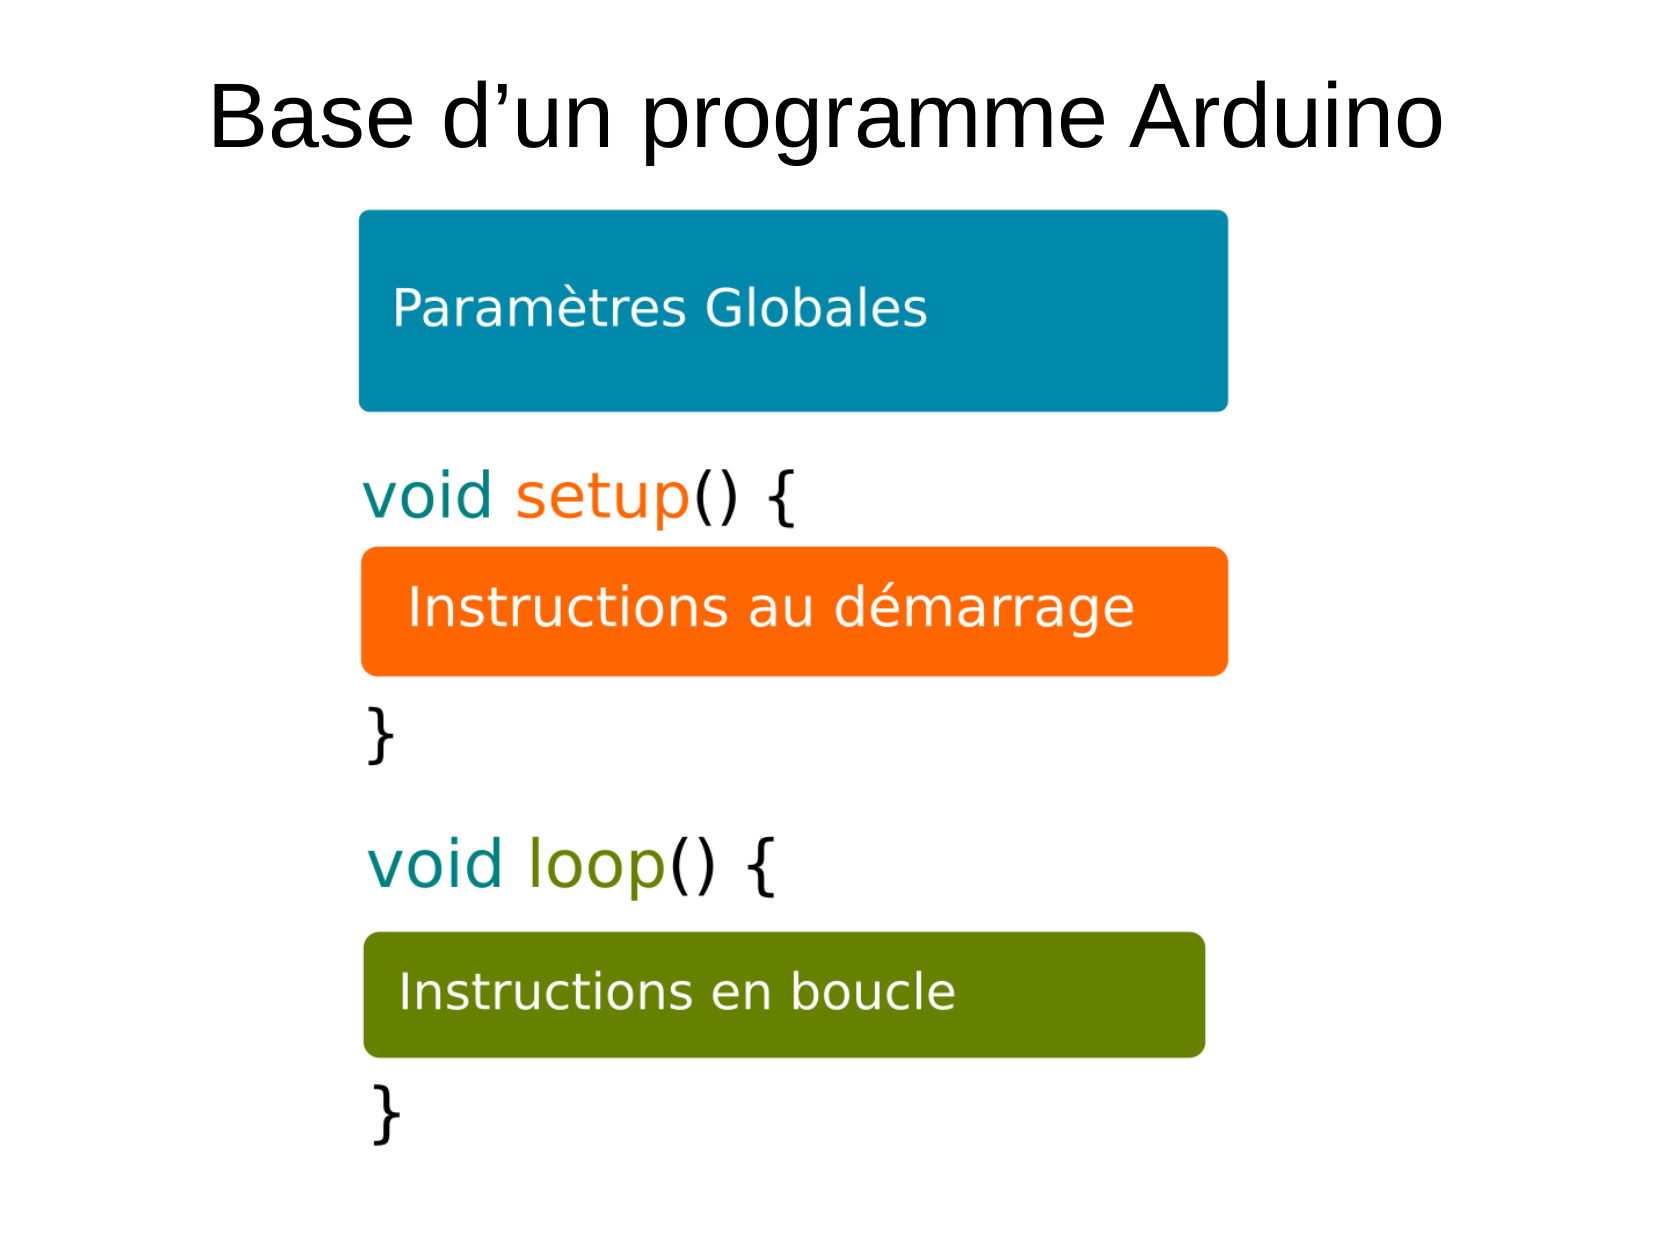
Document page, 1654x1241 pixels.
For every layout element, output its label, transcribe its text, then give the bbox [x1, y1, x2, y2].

picture [307, 200, 1305, 1176]
title Base d’un programme Arduino [82, 11, 1571, 219]
